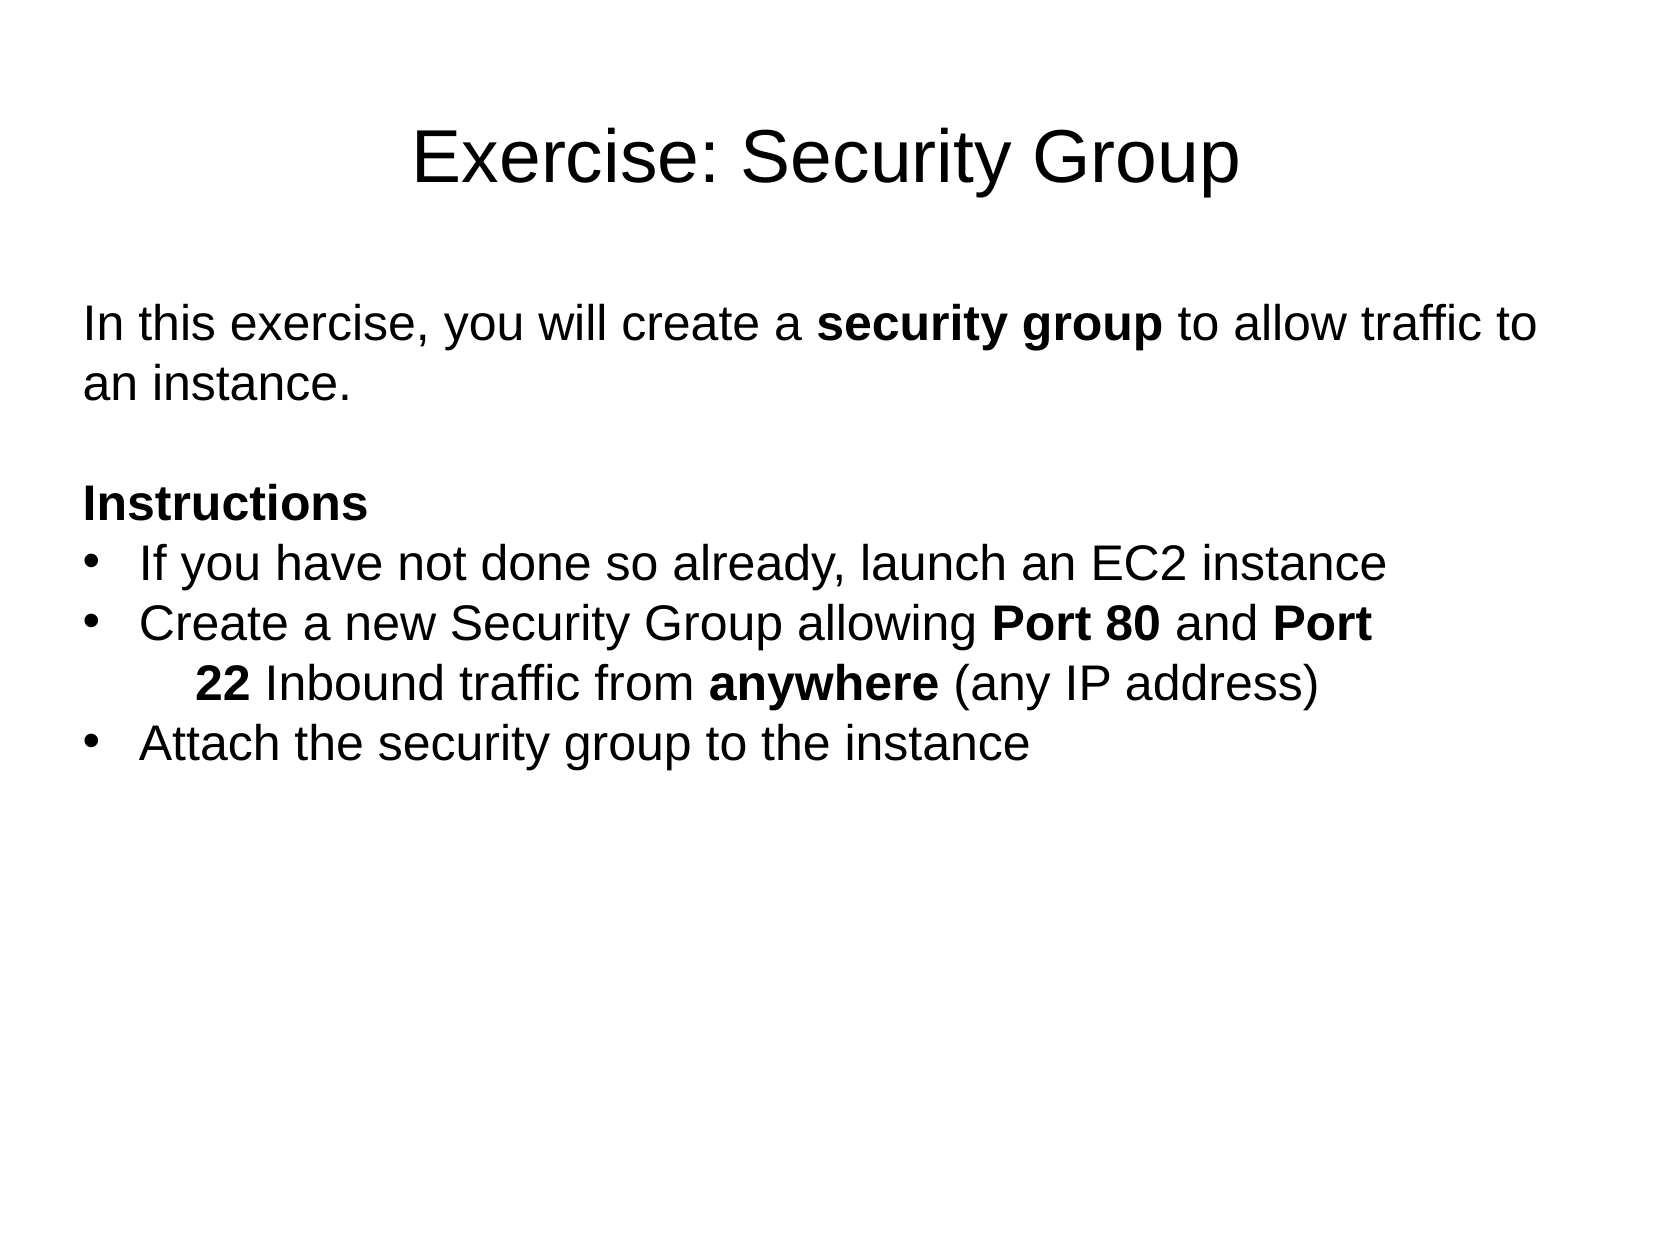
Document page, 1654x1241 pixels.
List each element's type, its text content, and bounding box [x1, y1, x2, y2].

title Exercise: Security Group [82, 49, 1571, 257]
list In this exercise, you will create a security group to allow traffic to an instance. Instructions If you have not done so already, launch an EC2 instance Create a new Security Group allowing Port 80 and Port 22 Inbound traffic from anywhere (any IP address) Attach the security group to the instance [82, 290, 1571, 1010]
